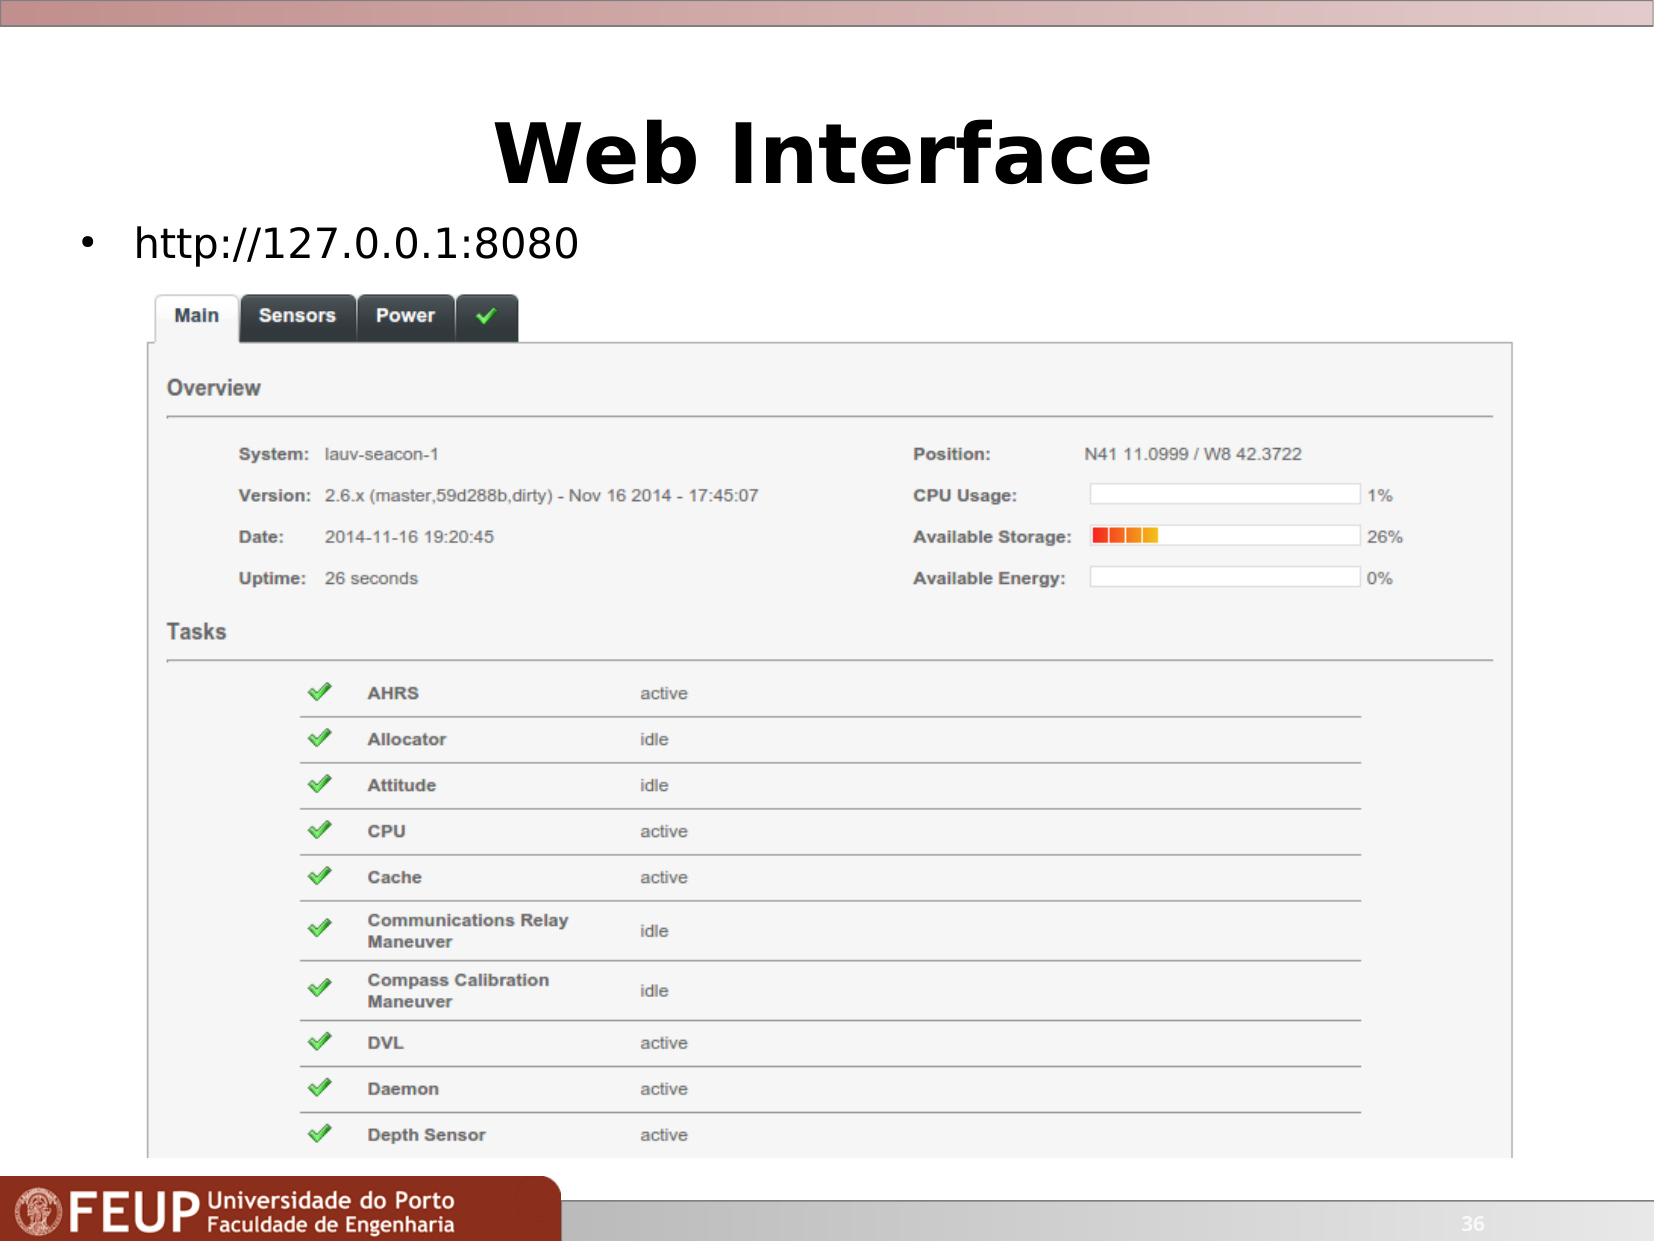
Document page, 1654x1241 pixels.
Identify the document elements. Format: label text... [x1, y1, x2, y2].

picture [129, 287, 1557, 1158]
picture [0, 1176, 561, 1241]
list http://127.0.0.1:8080 [62, 219, 1589, 271]
title Web Interface [64, 70, 1582, 219]
